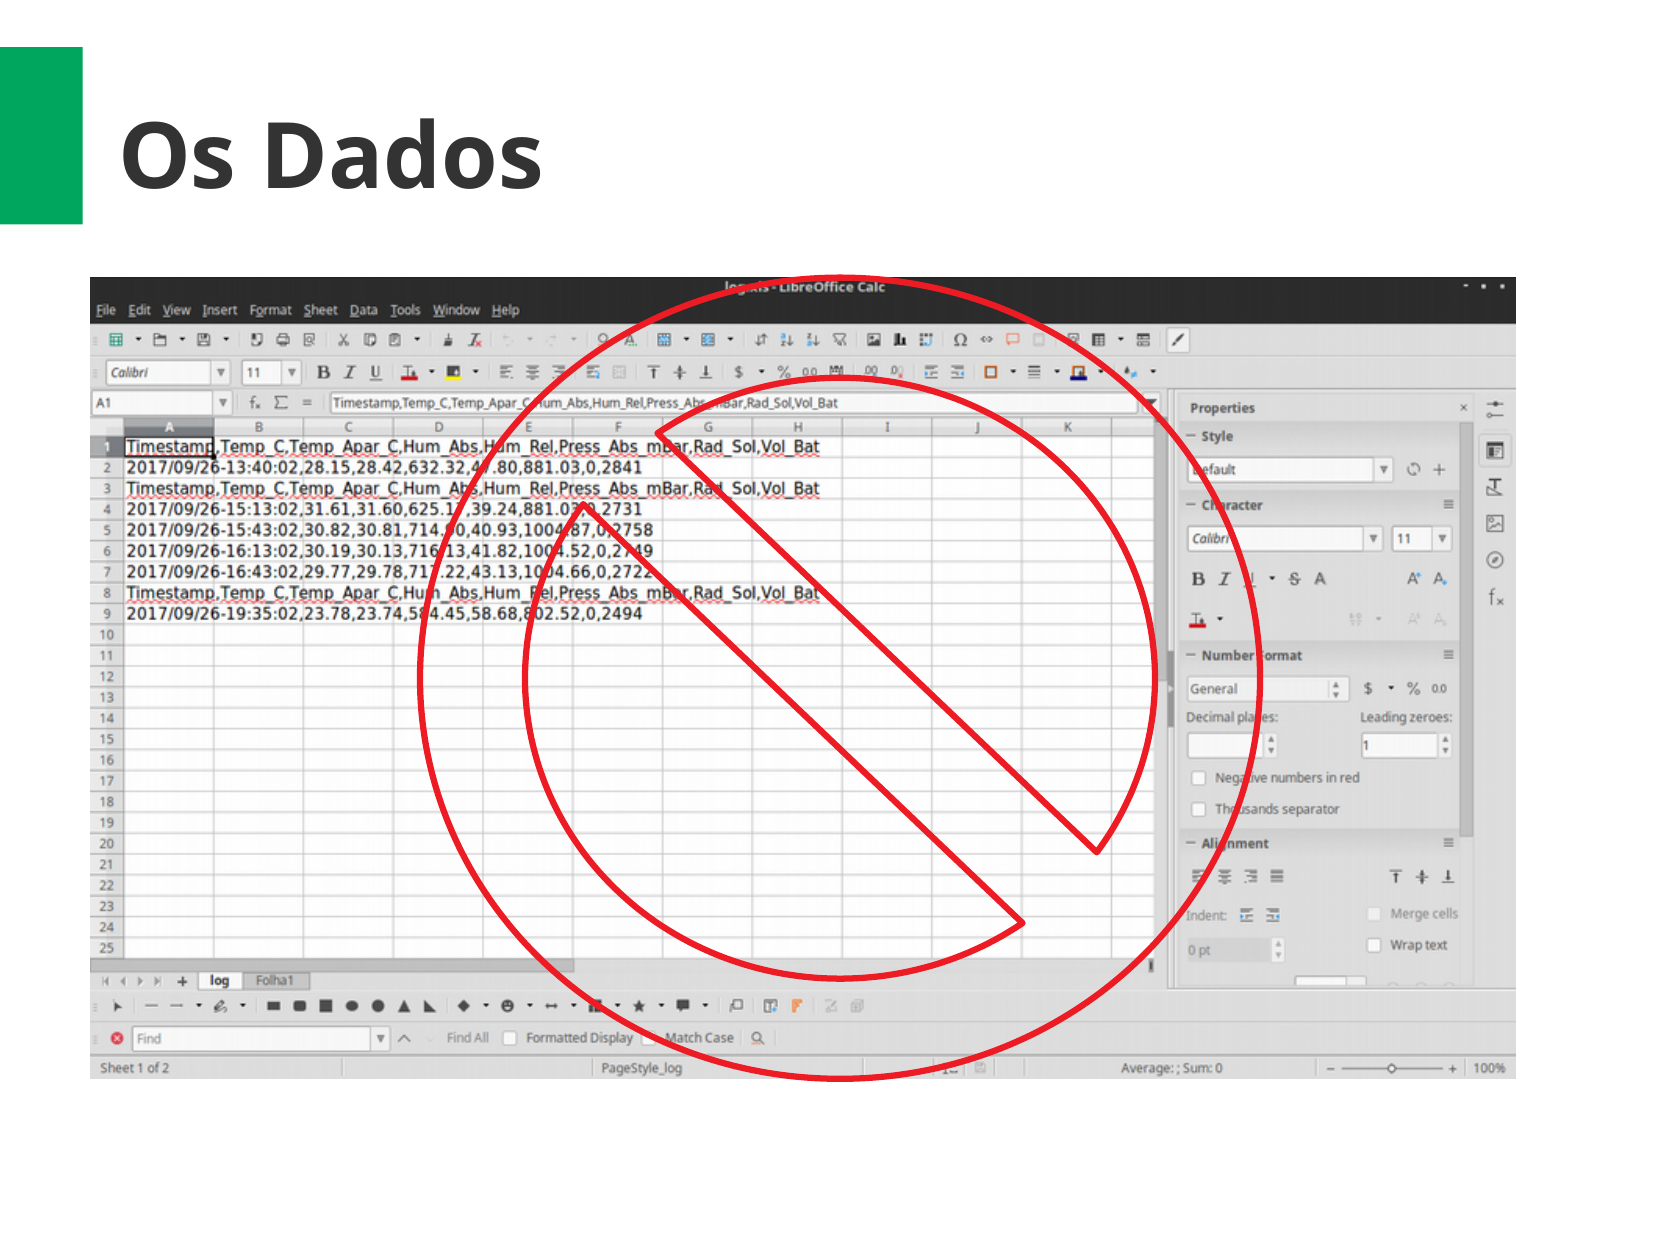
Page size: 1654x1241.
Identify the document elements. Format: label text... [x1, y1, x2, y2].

picture [90, 277, 784, 1079]
picture [896, 277, 1516, 1079]
title Os Dados [118, 49, 1571, 257]
picture [424, 281, 1256, 1075]
